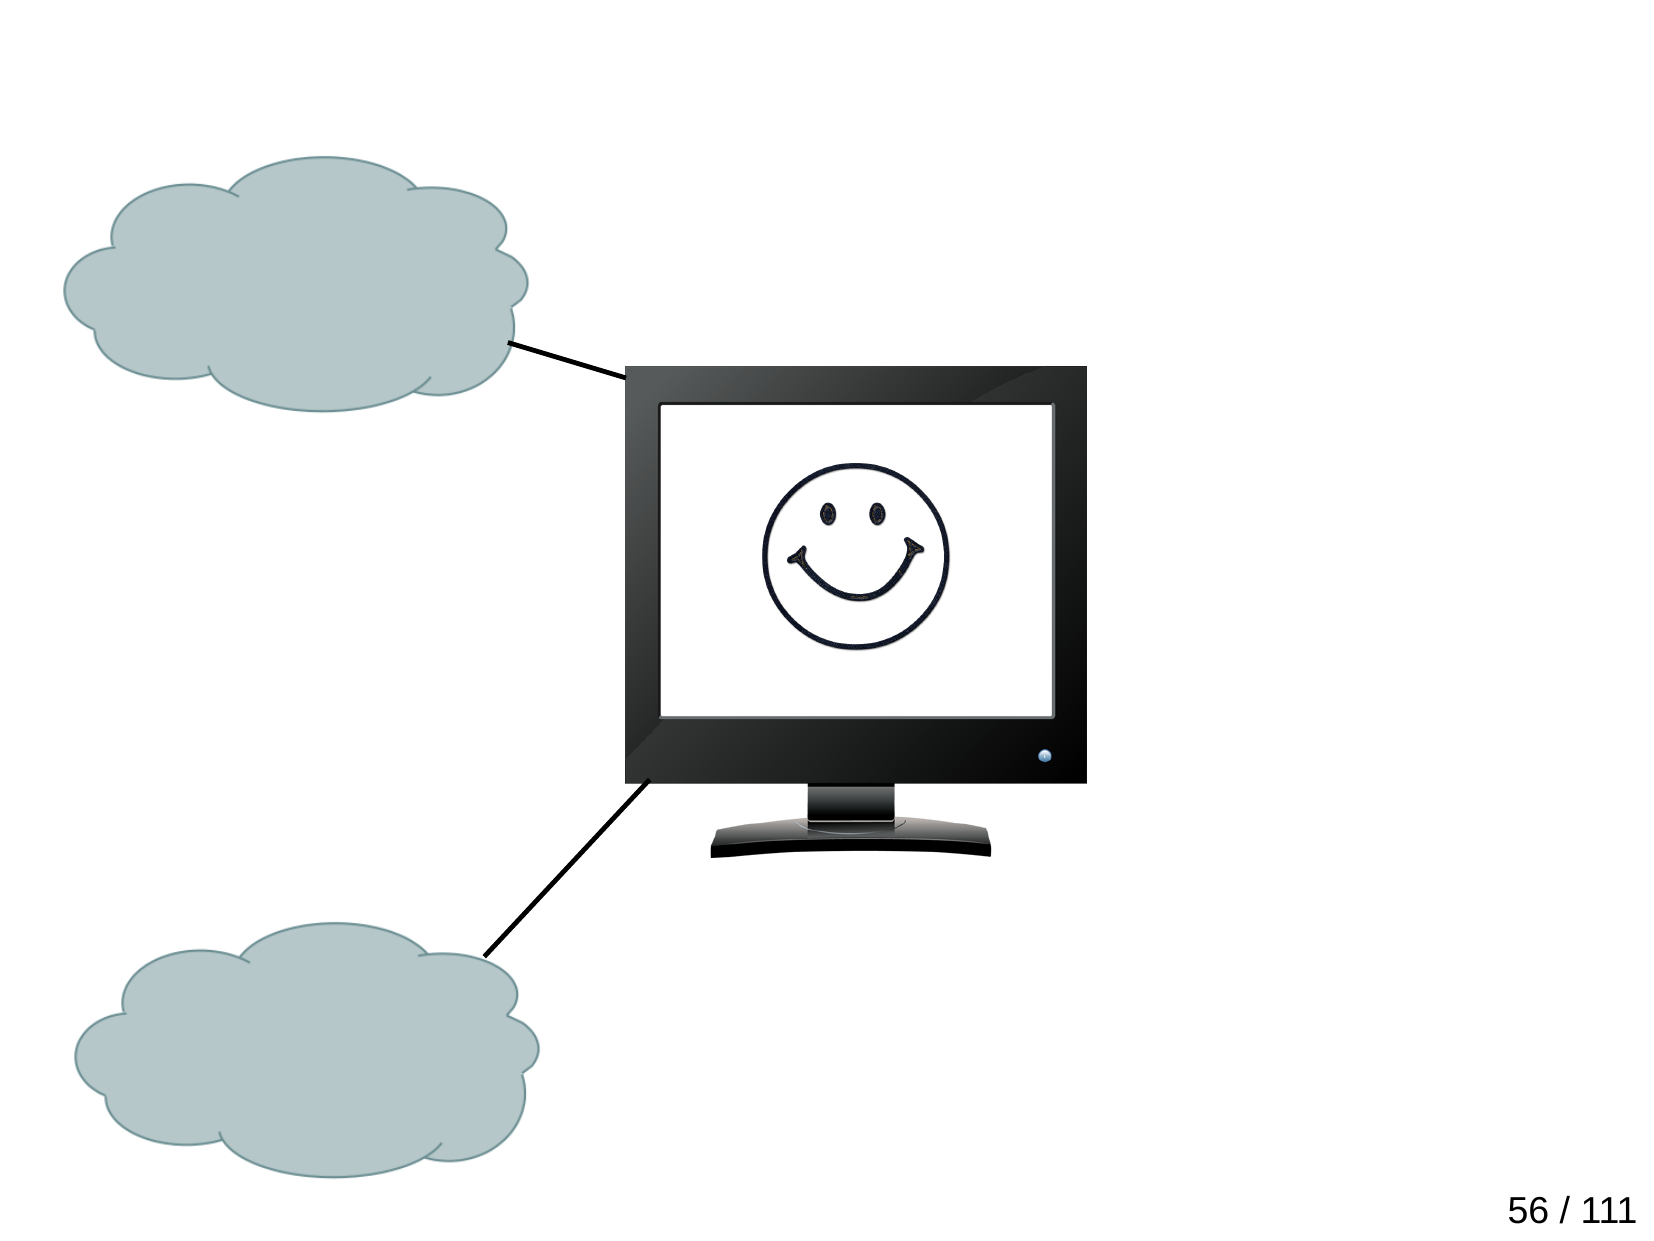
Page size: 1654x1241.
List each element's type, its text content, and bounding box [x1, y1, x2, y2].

picture [23, 118, 580, 439]
text_box [696, 408, 1004, 645]
picture [625, 366, 1087, 858]
picture [34, 884, 591, 1205]
text_box <number> / 111 [1379, 1182, 1653, 1239]
